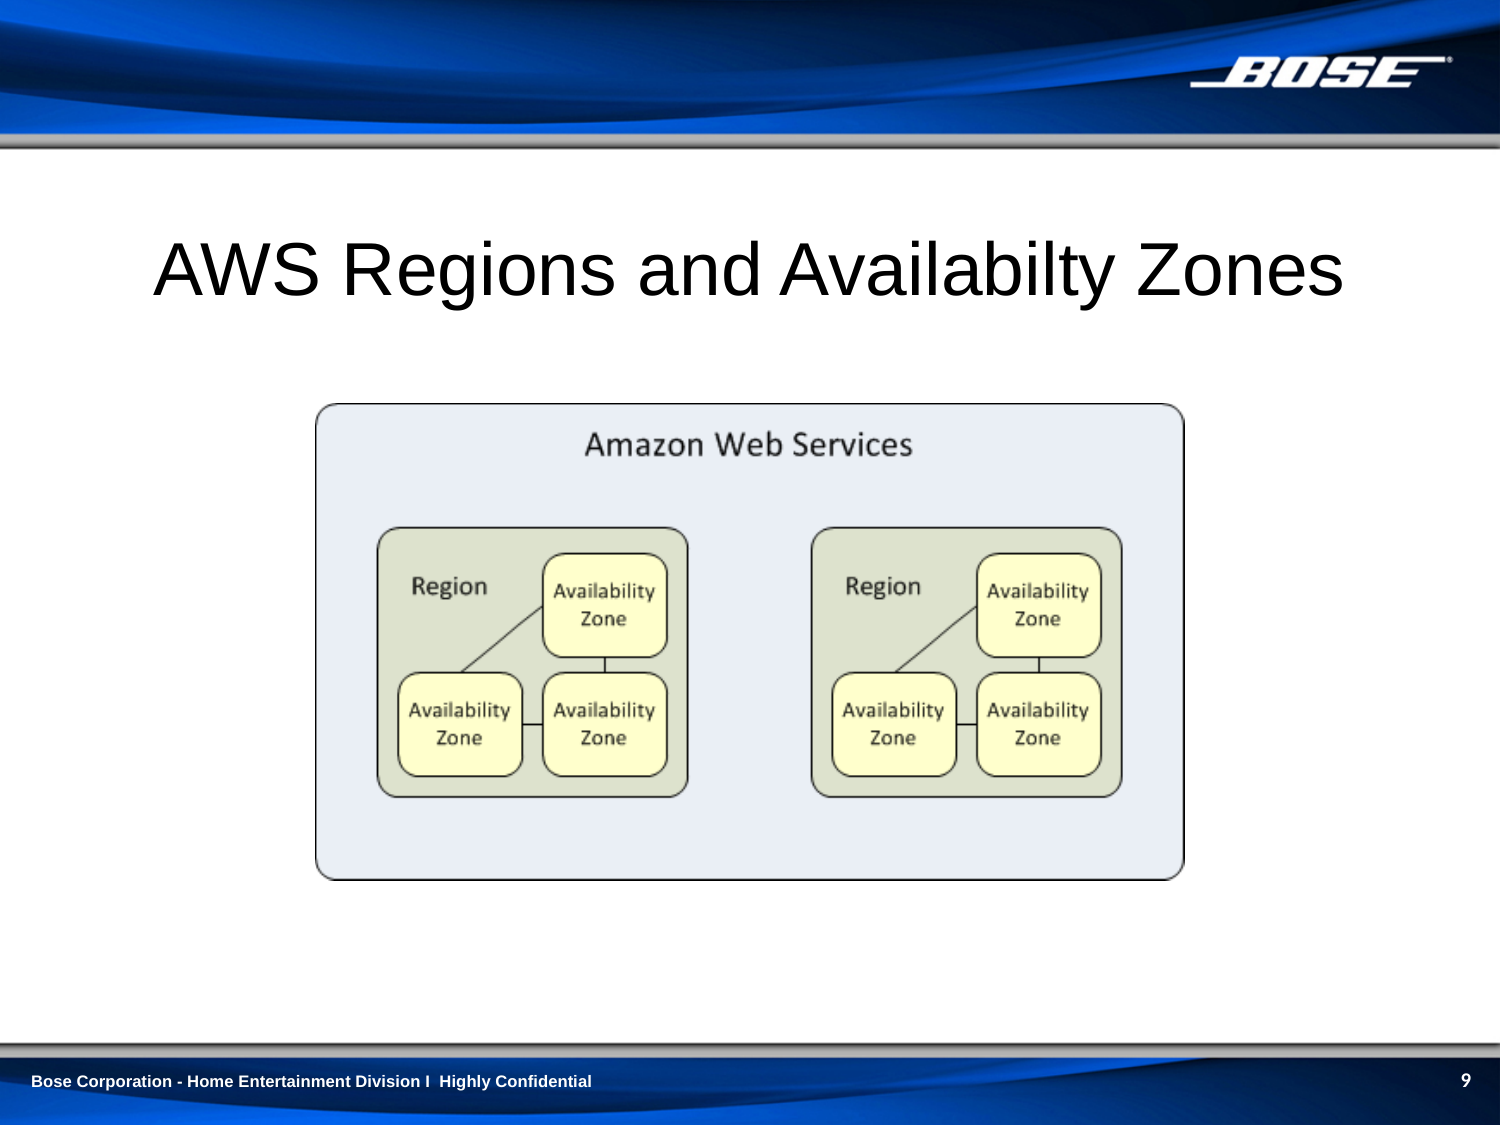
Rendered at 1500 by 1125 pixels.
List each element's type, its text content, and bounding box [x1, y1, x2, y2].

text_box AWS Regions and Availabilty Zones [74, 185, 1425, 345]
picture [0, 0, 1500, 1125]
